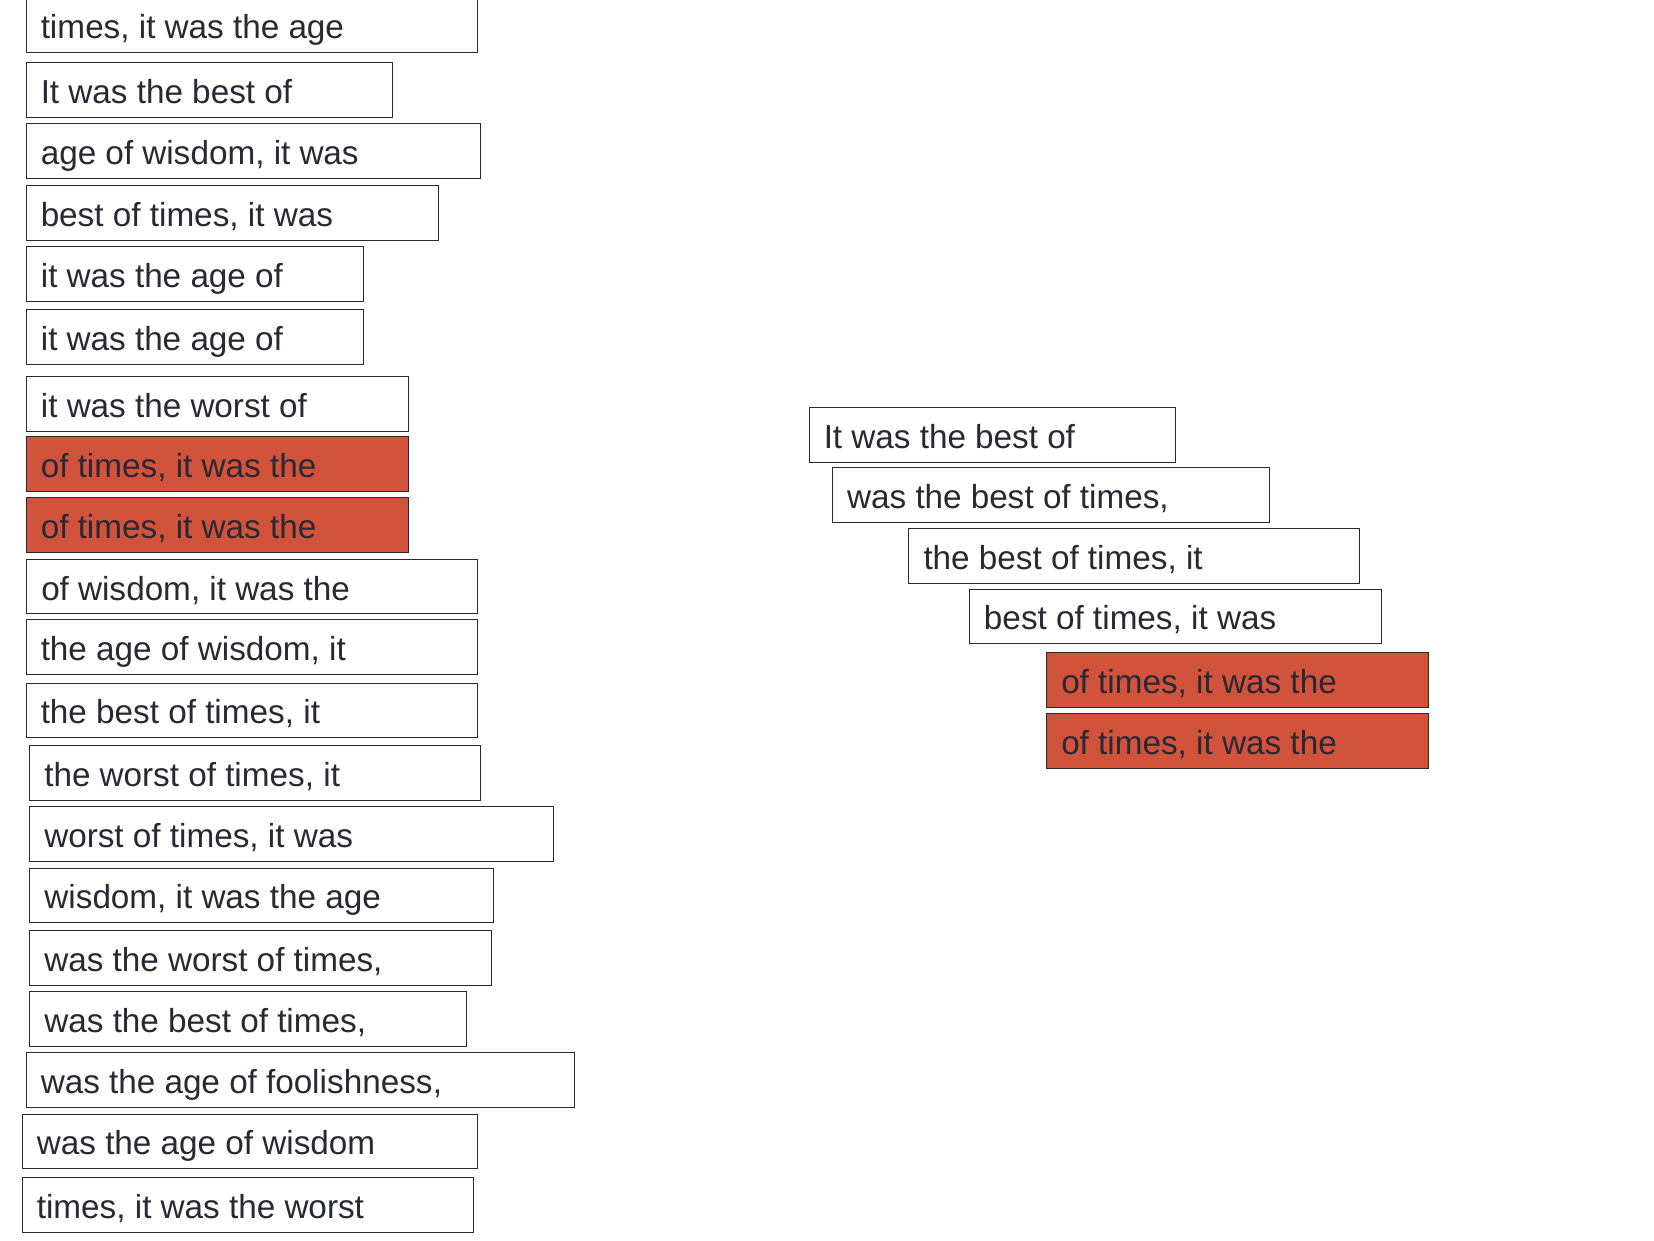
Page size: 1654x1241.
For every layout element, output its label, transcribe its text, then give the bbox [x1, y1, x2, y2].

text_box times, it was the worst [22, 1177, 474, 1233]
text_box of times, it was the [1046, 713, 1429, 769]
text_box times, it was the age [26, 0, 478, 53]
text_box was the age of foolishness, [26, 1052, 575, 1108]
text_box wisdom, it was the age [29, 868, 494, 923]
text_box It was the best of [26, 62, 393, 118]
text_box of times, it was the [1046, 652, 1429, 708]
text_box was the best of times, [832, 467, 1270, 523]
text_box of wisdom, it was the [26, 559, 478, 614]
text_box worst of times, it was [29, 806, 554, 862]
text_box age of wisdom, it was [26, 123, 481, 179]
text_box the worst of times, it [29, 745, 481, 801]
text_box of times, it was the [26, 497, 409, 553]
text_box of times, it was the [26, 436, 409, 492]
text_box it was the age of [26, 246, 364, 302]
text_box it was the worst of [26, 376, 409, 432]
text_box best of times, it was [969, 589, 1382, 644]
text_box was the best of times, [29, 991, 467, 1047]
text_box it was the age of [26, 309, 364, 365]
text_box It was the best of [809, 407, 1176, 463]
text_box was the age of wisdom [22, 1114, 478, 1169]
text_box best of times, it was [26, 185, 439, 241]
text_box the best of times, it [908, 528, 1360, 584]
text_box the best of times, it [26, 683, 478, 738]
text_box the age of wisdom, it [26, 619, 478, 675]
text_box was the worst of times, [29, 930, 492, 986]
